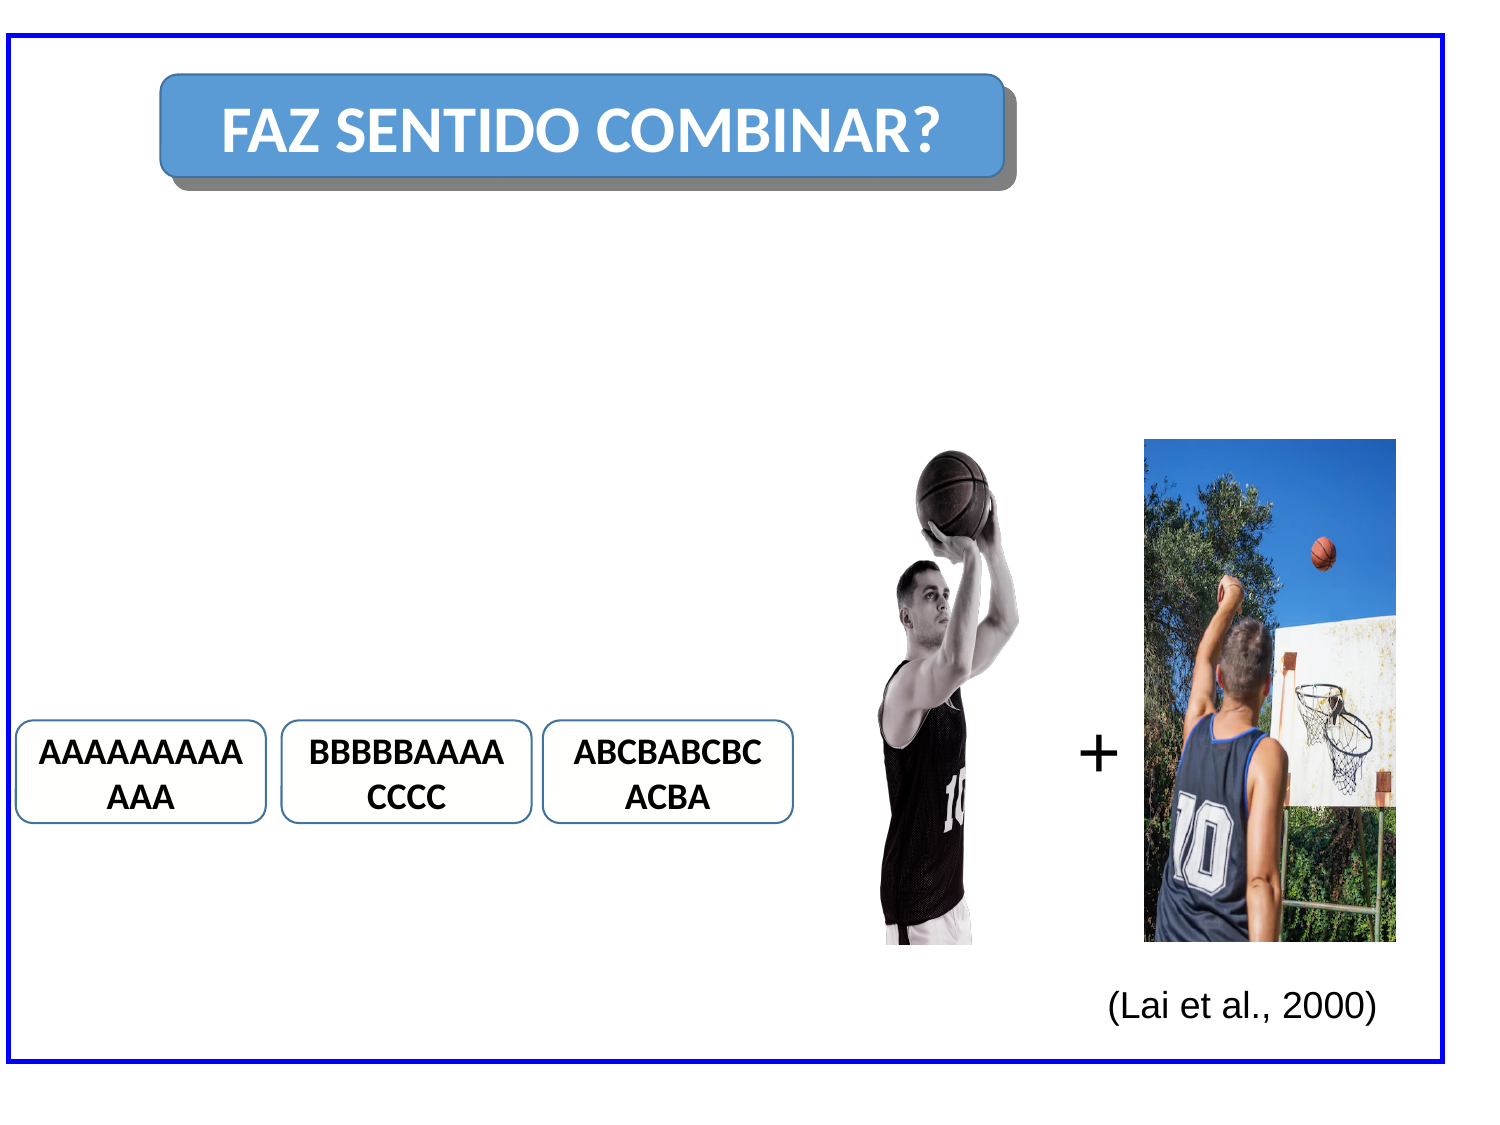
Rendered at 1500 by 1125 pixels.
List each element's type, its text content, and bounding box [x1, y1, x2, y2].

text_box BBBBBAAAACCCC [281, 720, 532, 824]
text_box AAAAAAAAAAAA [15, 720, 266, 824]
text_box (Lai et al., 2000) [1092, 976, 1393, 1034]
picture [774, 417, 1396, 945]
text_box FAZ SENTIDO COMBINAR? [160, 74, 1004, 178]
text_box ABCBABCBCACBA [542, 720, 774, 824]
